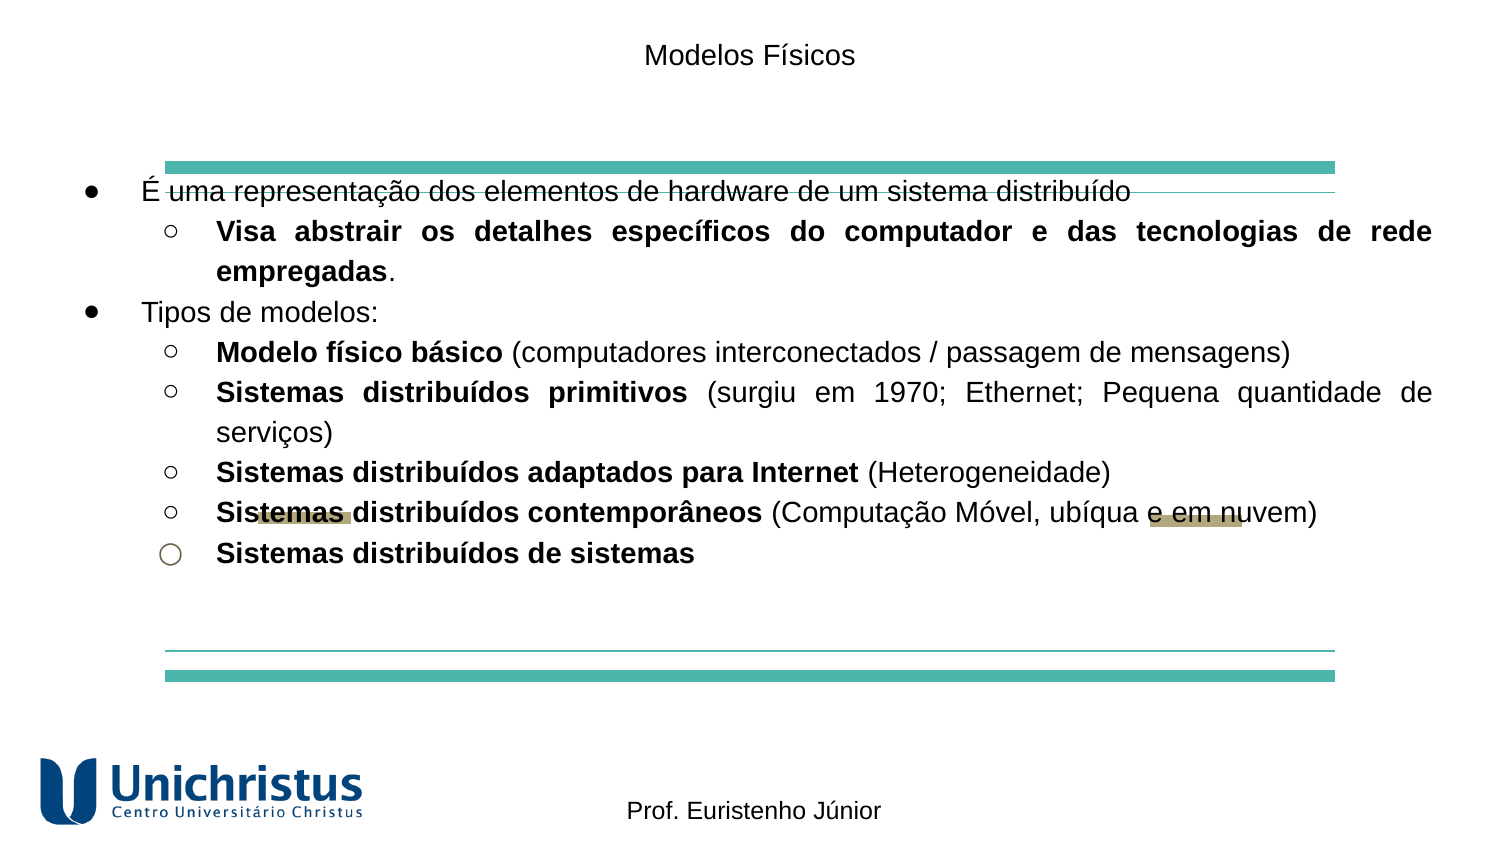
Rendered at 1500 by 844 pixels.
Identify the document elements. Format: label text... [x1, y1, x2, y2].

title Modelos Físicos [51, 20, 1449, 137]
picture [35, 754, 367, 827]
list É uma representação dos elementos de hardware de um sistema distribuído Visa abstrair os detalhes específicos do computador e das tecnologias de rede empregadas. Tipos de modelos: Modelo físico básico (computadores interconectados / passagem de mensagens) Sistemas distribuídos primitivos (surgiu em 1970; Ethernet; Pequena quantidade de serviços) Sistemas distribuídos adaptados para Internet (Heterogeneidade) Sistemas distribuídos contemporâneos (Computação Móvel, ubíqua e em nuvem) Sistemas distribuídos de sistemas [51, 152, 1449, 750]
